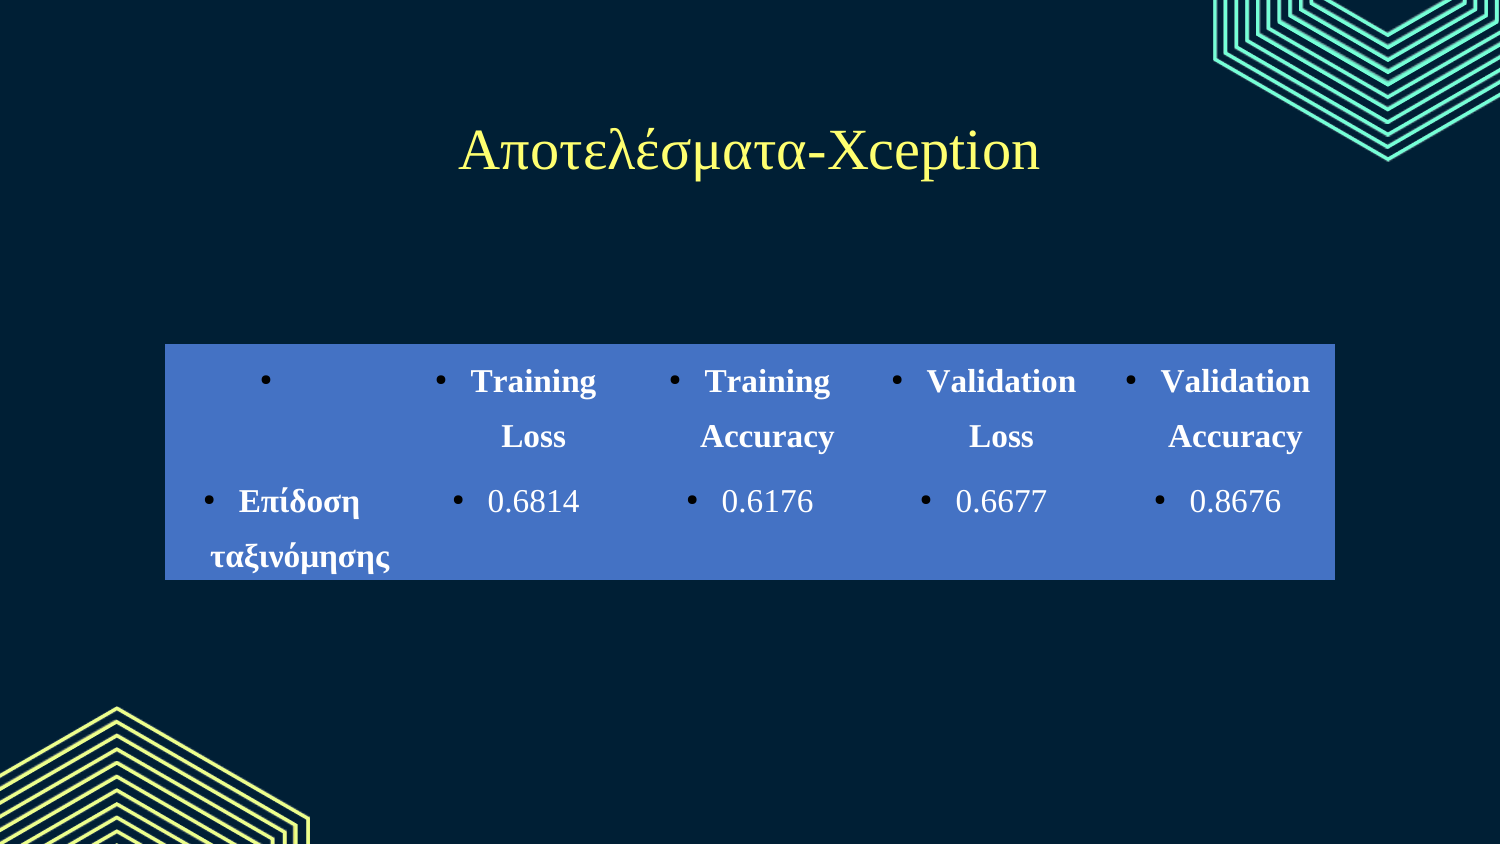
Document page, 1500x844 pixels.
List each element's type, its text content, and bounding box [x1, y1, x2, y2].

table_header [165, 344, 399, 464]
title Αποτελέσματα-Xception [113, 96, 1387, 145]
table_header Training Accuracy [633, 344, 867, 464]
table_cell Επίδοση ταξινόμησης [165, 464, 399, 580]
table_cell 0.6677 [867, 464, 1101, 580]
table_header Validation Accuracy [1101, 344, 1335, 464]
table_cell 0.8676 [1101, 464, 1335, 580]
table_cell 0.6814 [399, 464, 633, 580]
table_cell 0.6176 [633, 464, 867, 580]
table_header Training Loss [399, 344, 633, 464]
table_header Validation Loss [867, 344, 1101, 464]
